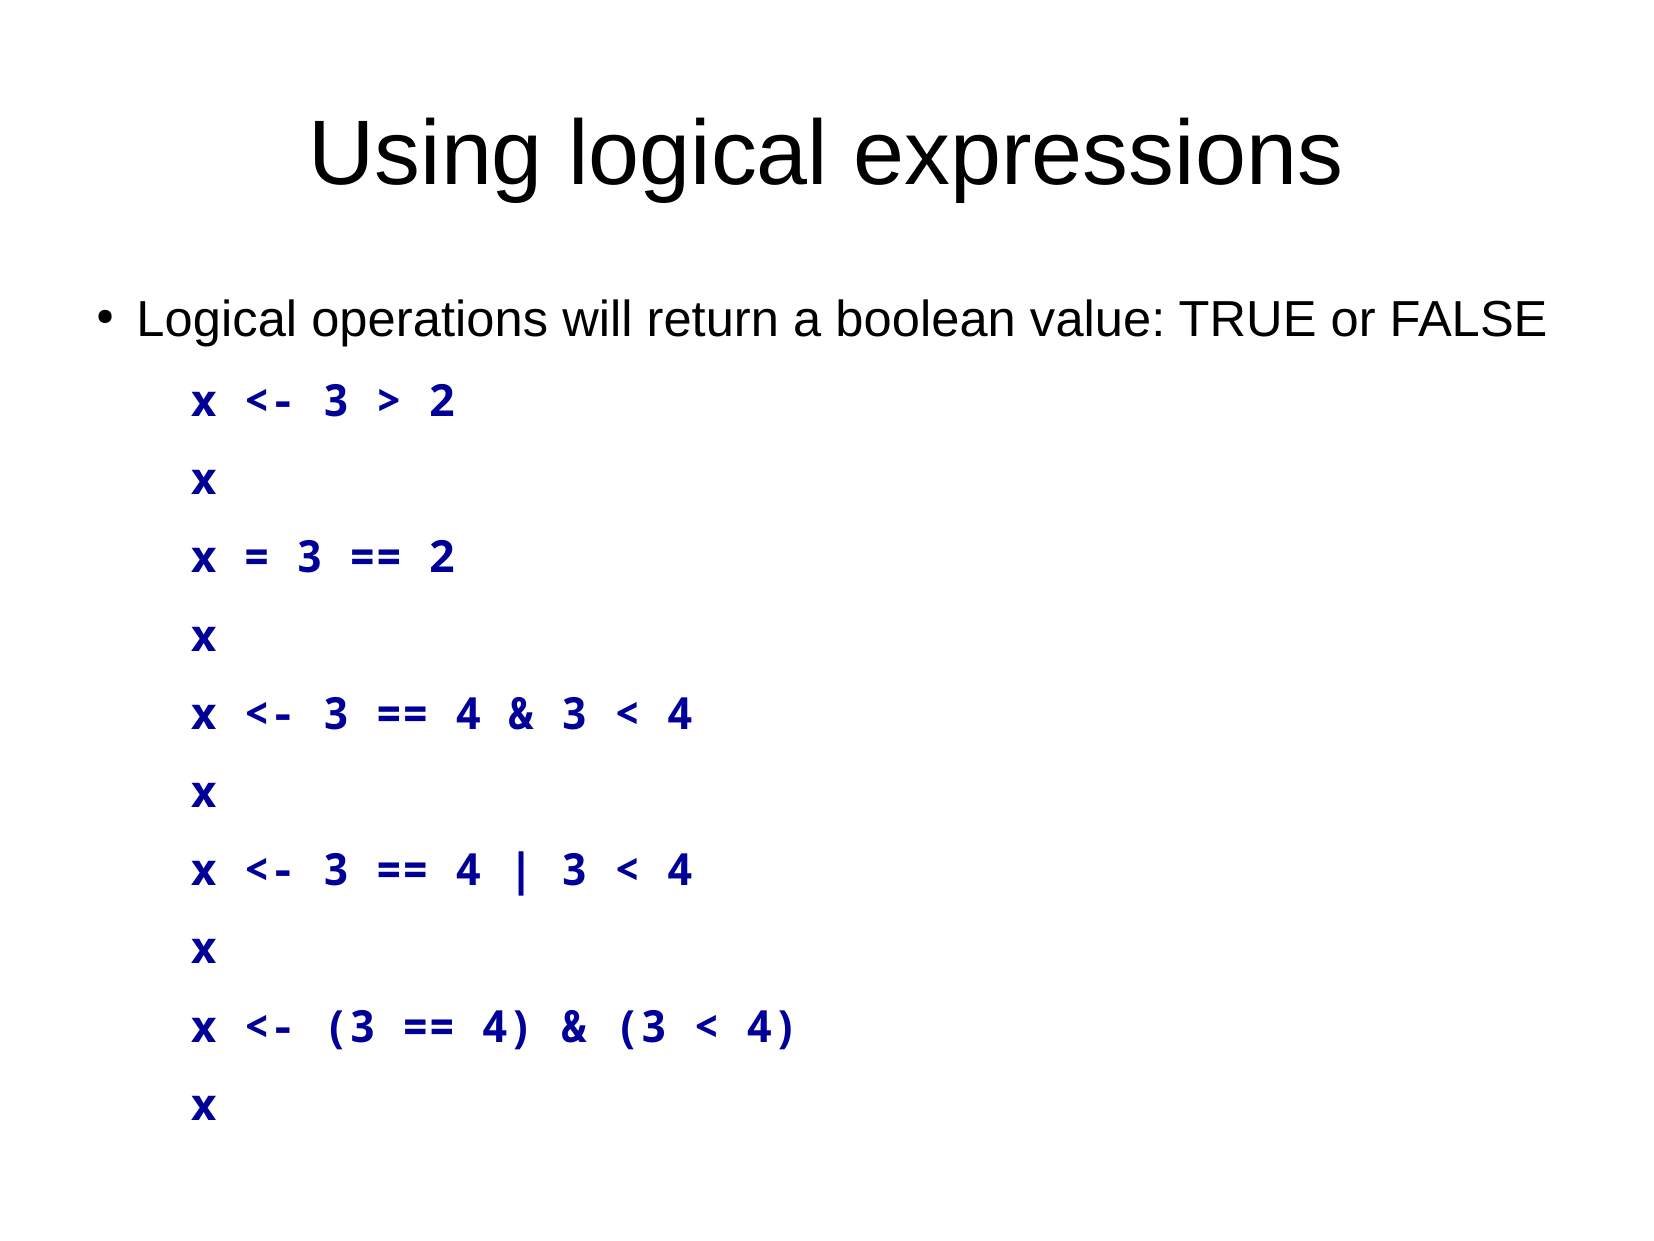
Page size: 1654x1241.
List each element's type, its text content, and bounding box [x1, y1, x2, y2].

title Using logical expressions [82, 49, 1571, 257]
list Logical operations will return a boolean value: TRUE or FALSE x <- 3 > 2 x x = 3 == 2 x x <- 3 == 4 & 3 < 4 x x <- 3 == 4 | 3 < 4 x x <- (3 == 4) & (3 < 4) x [82, 290, 1571, 1170]
